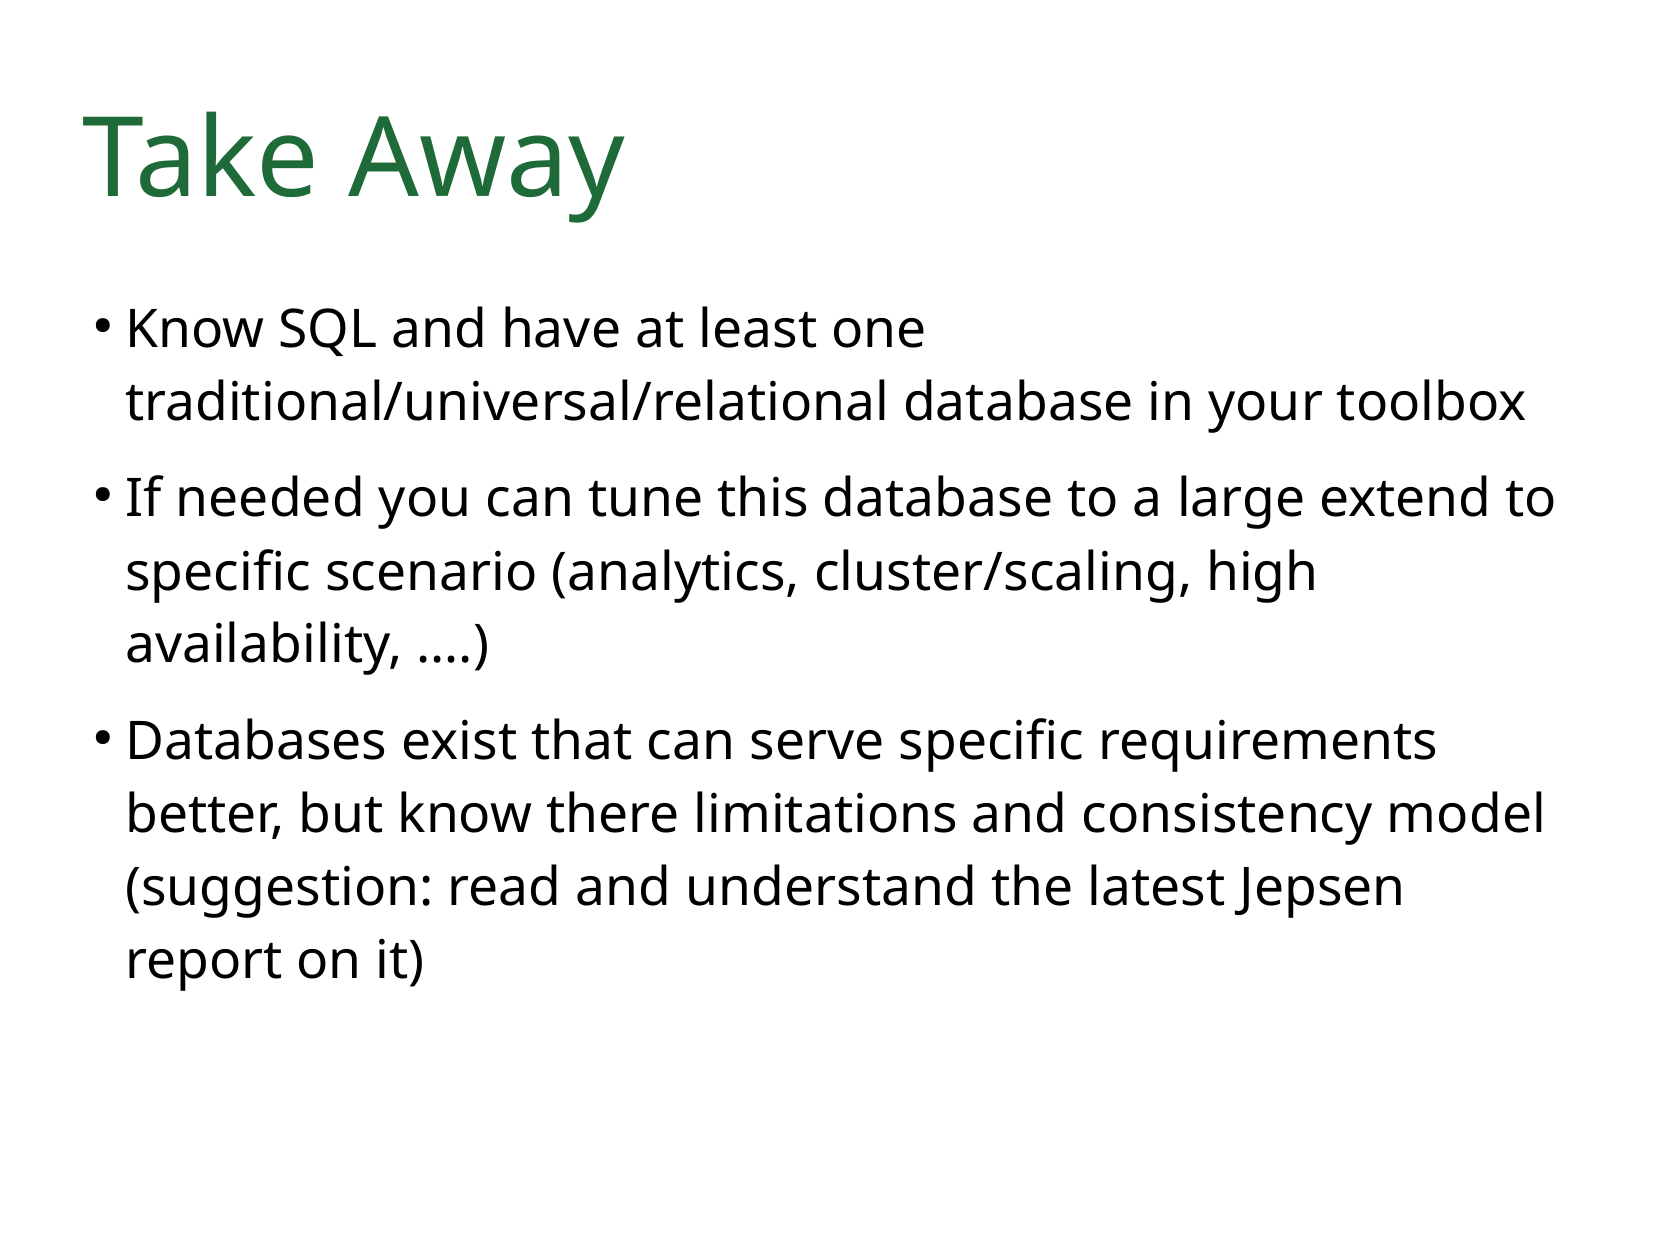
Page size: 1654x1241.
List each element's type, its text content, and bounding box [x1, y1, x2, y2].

list Know SQL and have at least one traditional/universal/relational database in your toolbox If needed you can tune this database to a large extend to specific scenario (analytics, cluster/scaling, high availability, ….) Databases exist that can serve specific requirements better, but know there limitations and consistency model (suggestion: read and understand the latest Jepsen report on it) [82, 290, 1571, 1010]
title Take Away [82, 49, 1571, 257]
